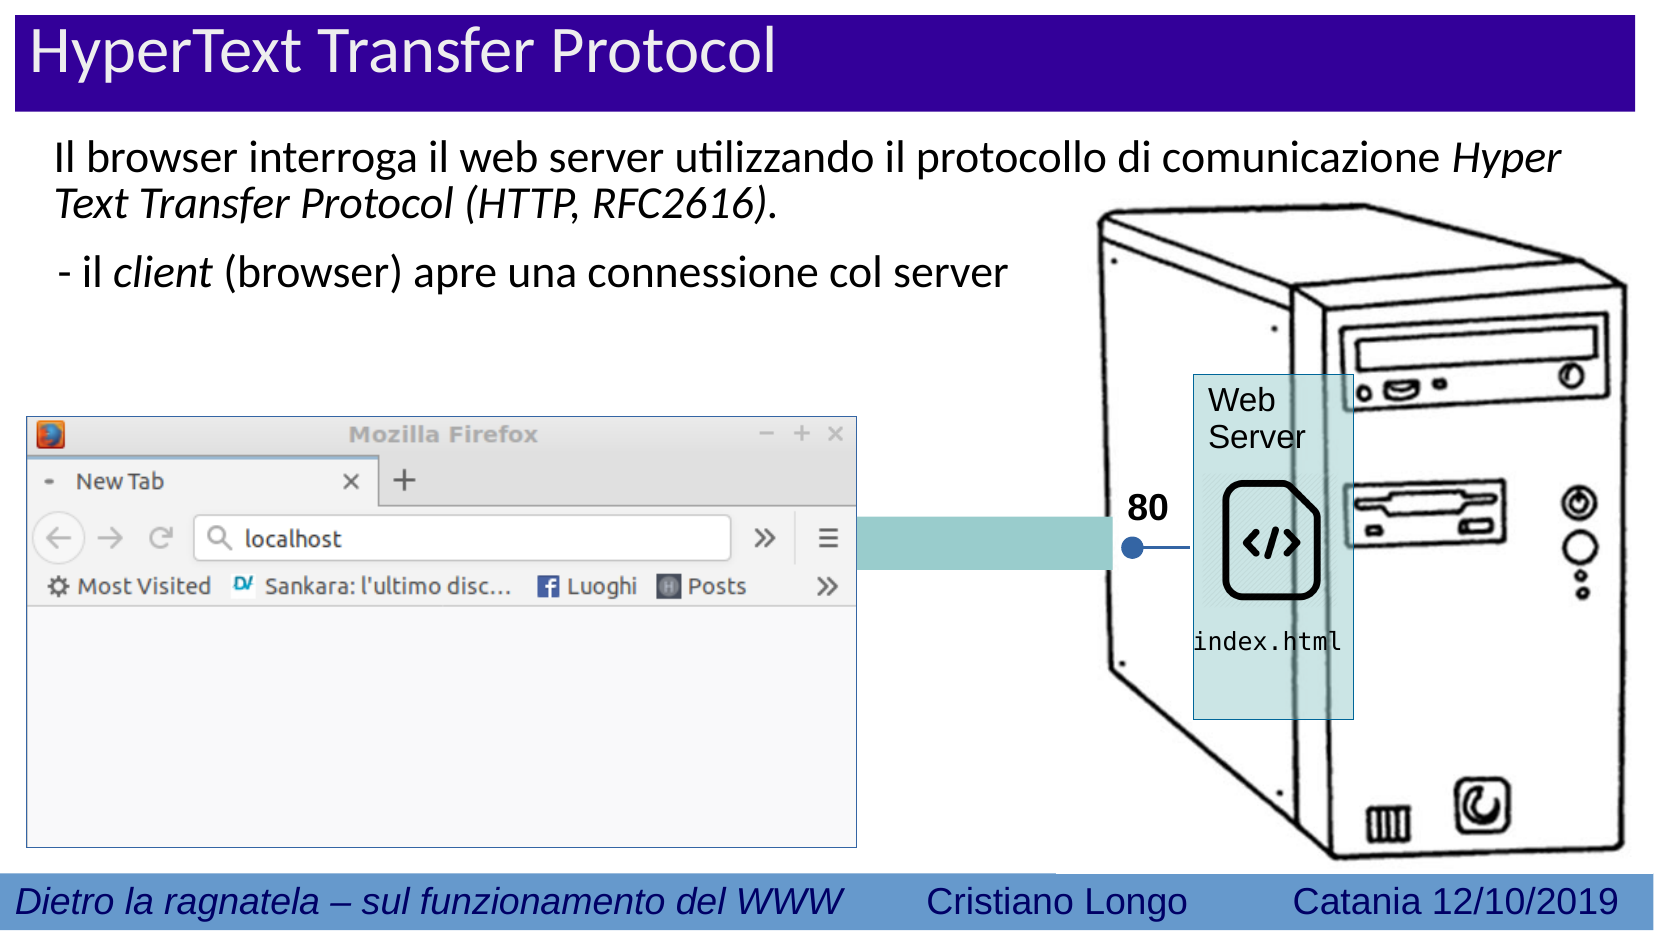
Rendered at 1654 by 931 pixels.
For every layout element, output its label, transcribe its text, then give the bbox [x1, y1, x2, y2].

text_box Dietro la ragnatela – sul funzionamento del WWW Cristiano Longo Catania 12/10/2019 [0, 873, 1654, 931]
text_box HyperText Transfer Protocol [15, 15, 1636, 112]
text_box - il client (browser) apre una connessione col server [42, 245, 1056, 352]
text_box Web Server [1193, 374, 1354, 619]
text_box Il browser interroga il web server utilizzando il protocollo di comunicazione Hyper Text Transfer Protocol (HTTP, RFC2616). [38, 130, 1627, 342]
picture [1056, 178, 1654, 874]
text_box 80 [1112, 478, 1184, 536]
text_box index.html [1177, 619, 1362, 723]
picture [26, 416, 857, 848]
text_box [856, 516, 1113, 570]
